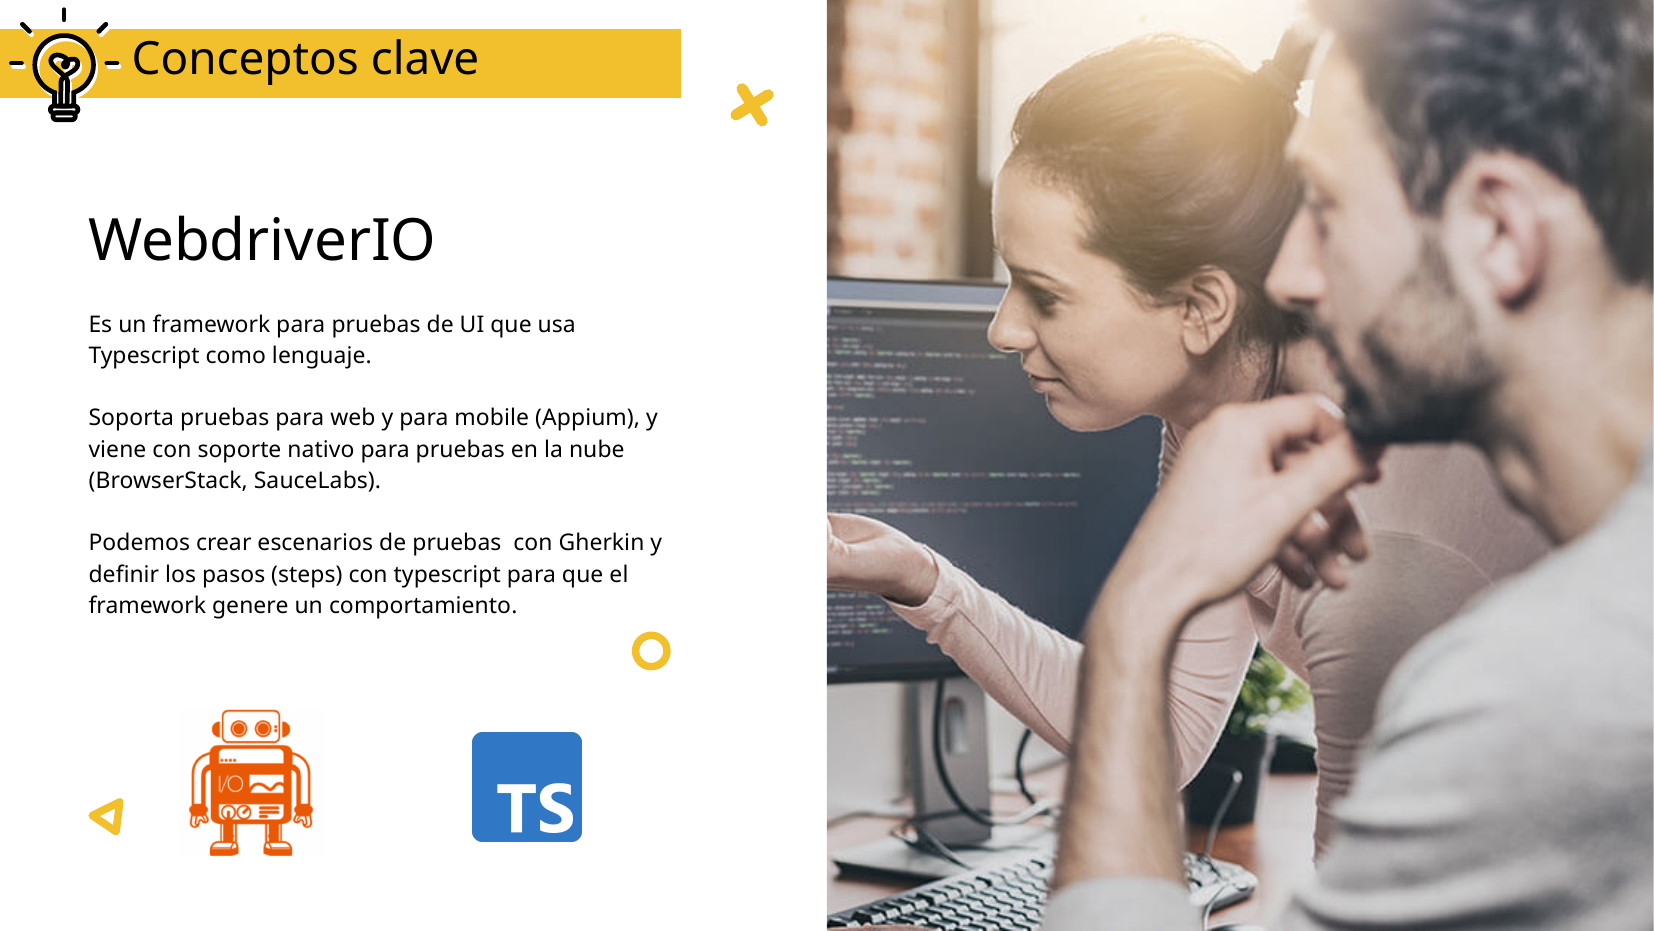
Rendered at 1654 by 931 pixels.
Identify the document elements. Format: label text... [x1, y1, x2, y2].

picture [472, 732, 582, 842]
title WebdriverIO [88, 193, 780, 282]
text_box Es un framework para pruebas de UI que usa Typescript como lenguaje. Soporta pruebas para web y para mobile (Appium), y viene con soporte nativo para pruebas en la nube (BrowserStack, SauceLabs). Podemos crear escenarios de pruebas con Gherkin y definir los pasos (steps) con typescript para que el framework genere un comportamiento. [88, 307, 680, 621]
title Conceptos clave [131, 16, 578, 97]
picture [826, 0, 1654, 931]
picture [177, 708, 325, 857]
